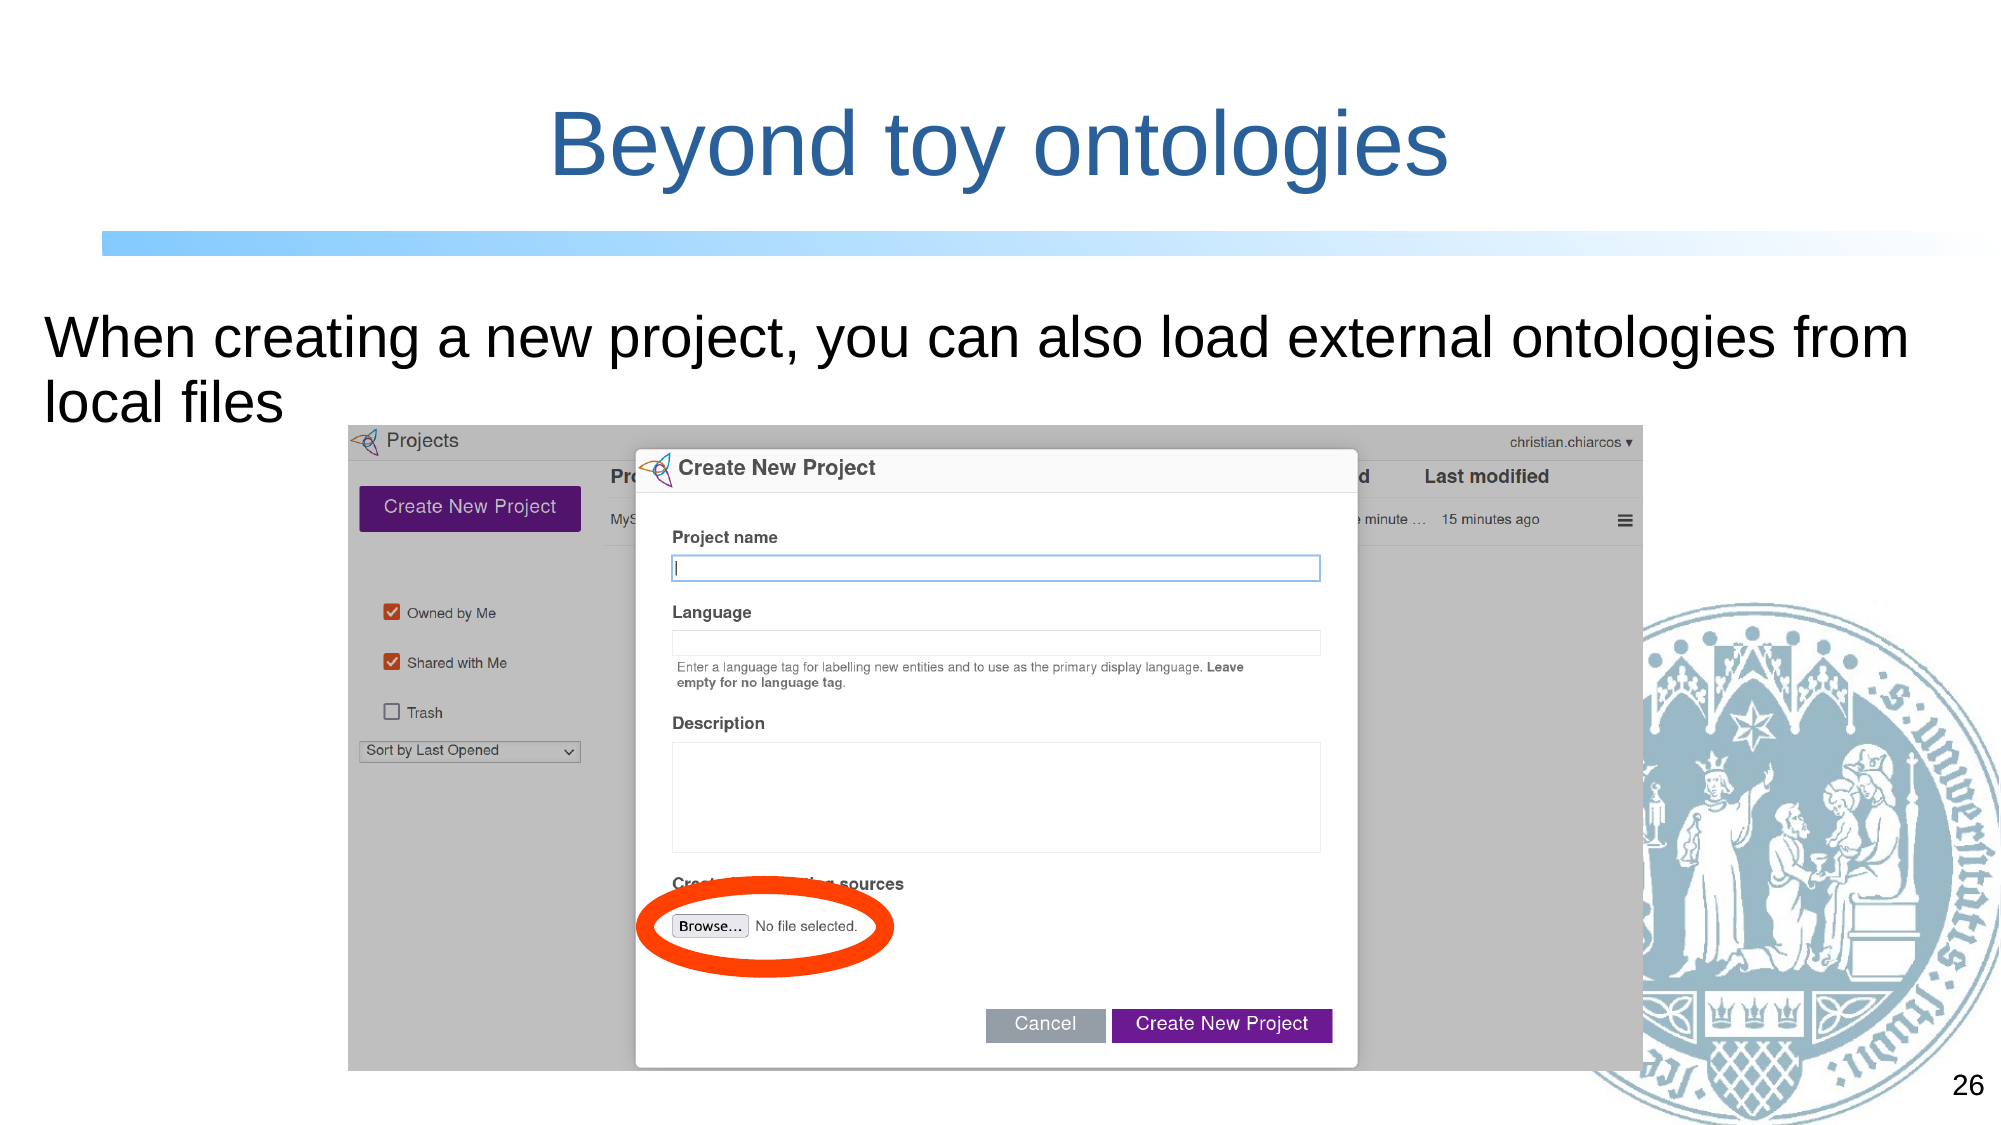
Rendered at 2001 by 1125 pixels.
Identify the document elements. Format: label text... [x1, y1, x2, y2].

text_box [645, 885, 886, 969]
title Beyond toy ontologies [99, 45, 1900, 233]
picture [348, 425, 1643, 1072]
text_box When creating a new project, you can also load external ontologies from local files [30, 297, 1966, 1105]
